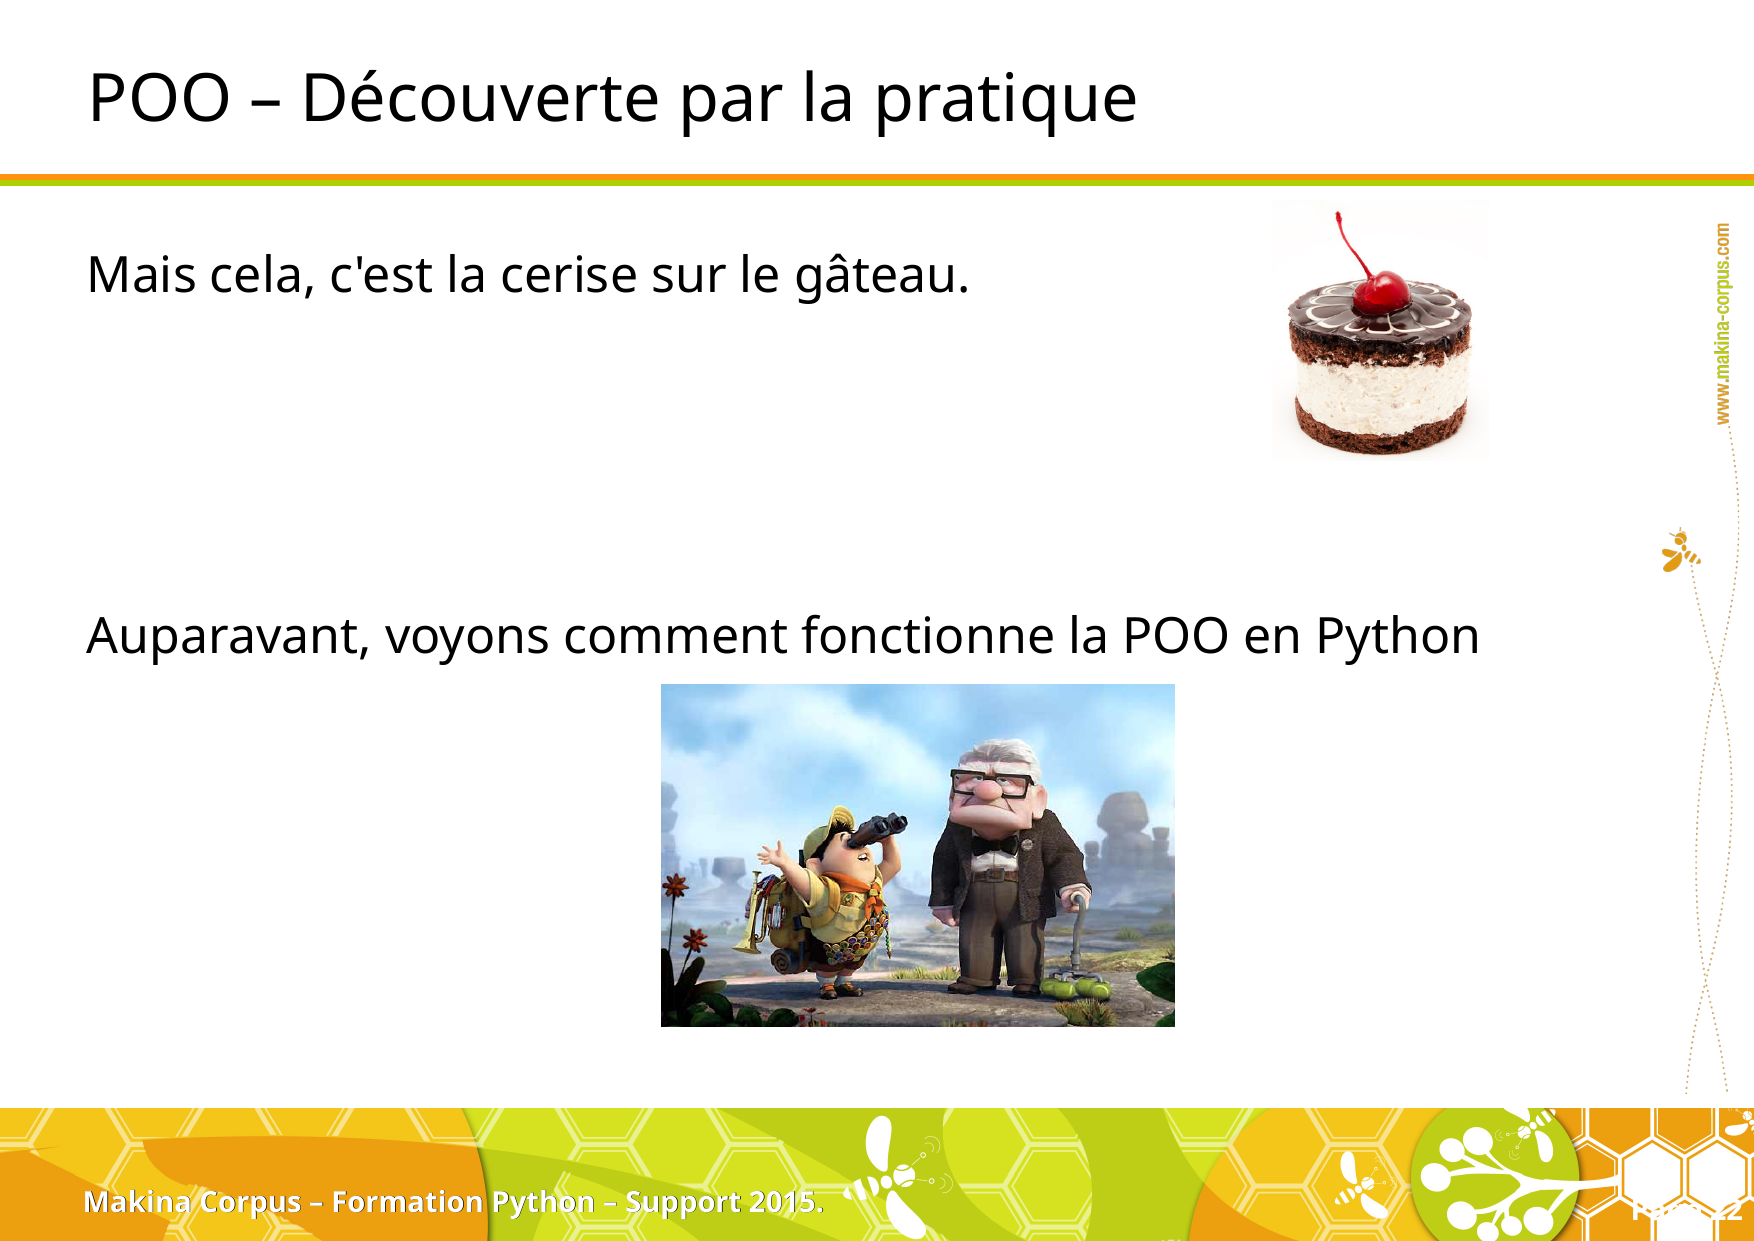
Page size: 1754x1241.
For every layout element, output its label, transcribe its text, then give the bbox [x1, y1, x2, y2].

list Mais cela, c'est la cerise sur le gâteau. Auparavant, voyons comment fonctionne la POO en Python [86, 238, 1666, 609]
picture [1272, 200, 1489, 461]
title POO – Découverte par la pratique [87, 31, 1667, 160]
picture [0, 1108, 1754, 1241]
picture [1639, 203, 1754, 1093]
picture [661, 684, 1175, 1028]
